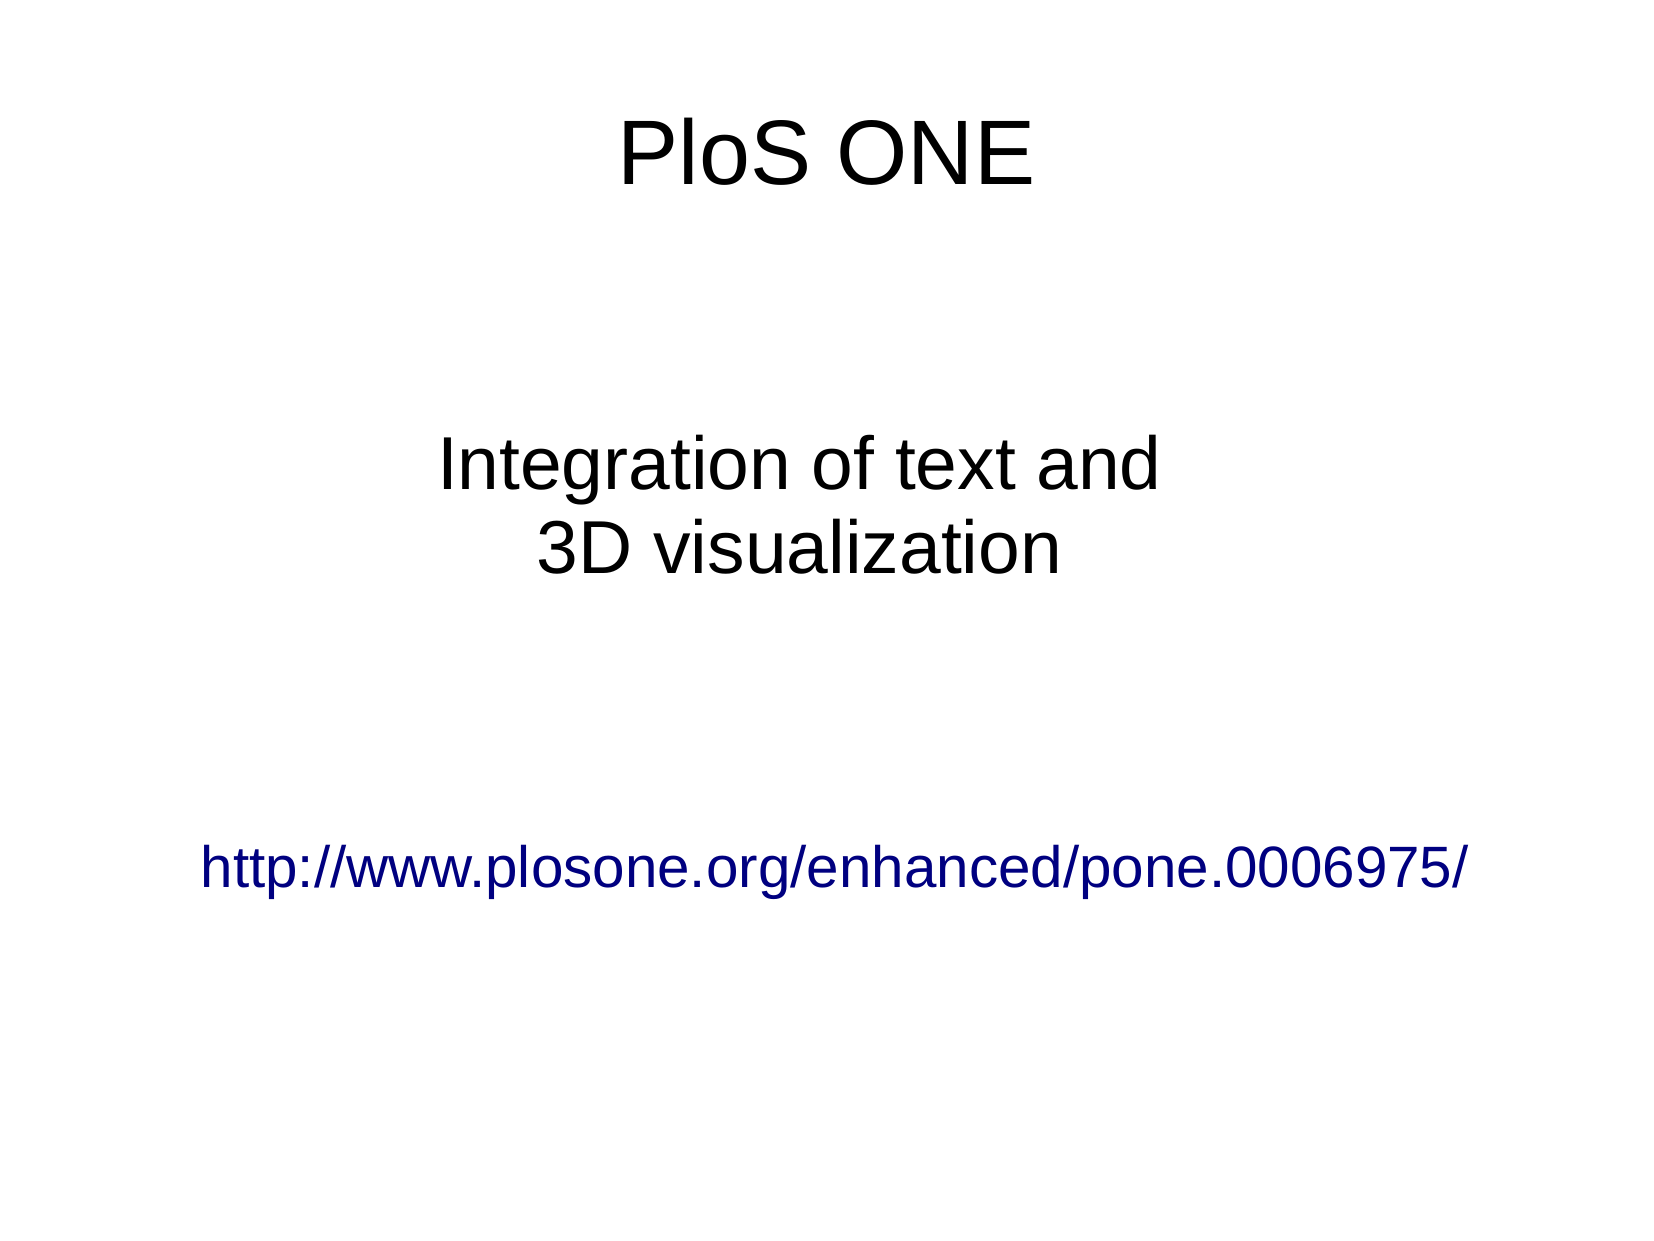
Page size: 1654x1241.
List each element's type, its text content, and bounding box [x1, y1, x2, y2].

title PloS ONE [82, 49, 1571, 257]
text_box http://www.plosone.org/enhanced/pone.0006975/ [150, 826, 1538, 907]
text_box Integration of text and 3D visualization [237, 414, 1363, 598]
